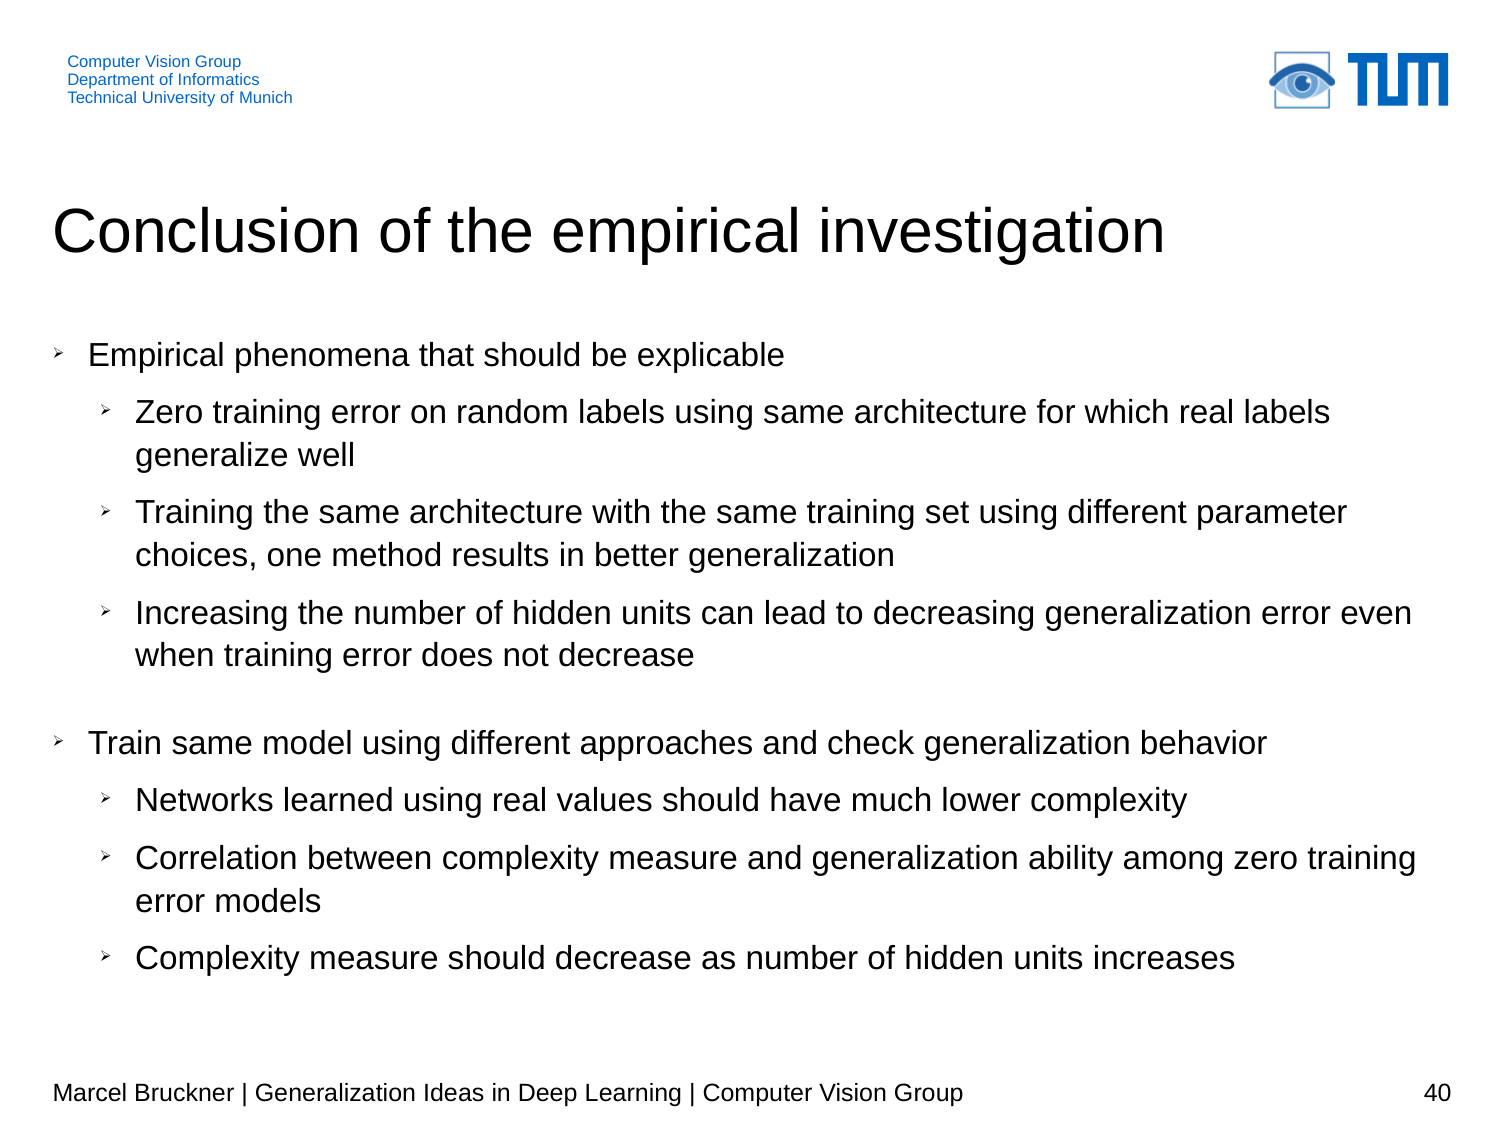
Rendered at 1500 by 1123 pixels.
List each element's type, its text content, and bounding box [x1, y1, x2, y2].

picture [1269, 47, 1335, 113]
list Empirical phenomena that should be explicable Zero training error on random labels using same architecture for which real labels generalize well Training the same architecture with the same training set using different parameter choices, one method results in better generalization Increasing the number of hidden units can lead to decreasing generalization error even when training error does not decrease Train same model using different approaches and check generalization behavior Networks learned using real values should have much lower complexity Correlation between complexity measure and generalization ability among zero training error models Complexity measure should decrease as number of hidden units increases [52, 330, 1453, 977]
title Conclusion of the empirical investigation [52, 195, 1453, 266]
